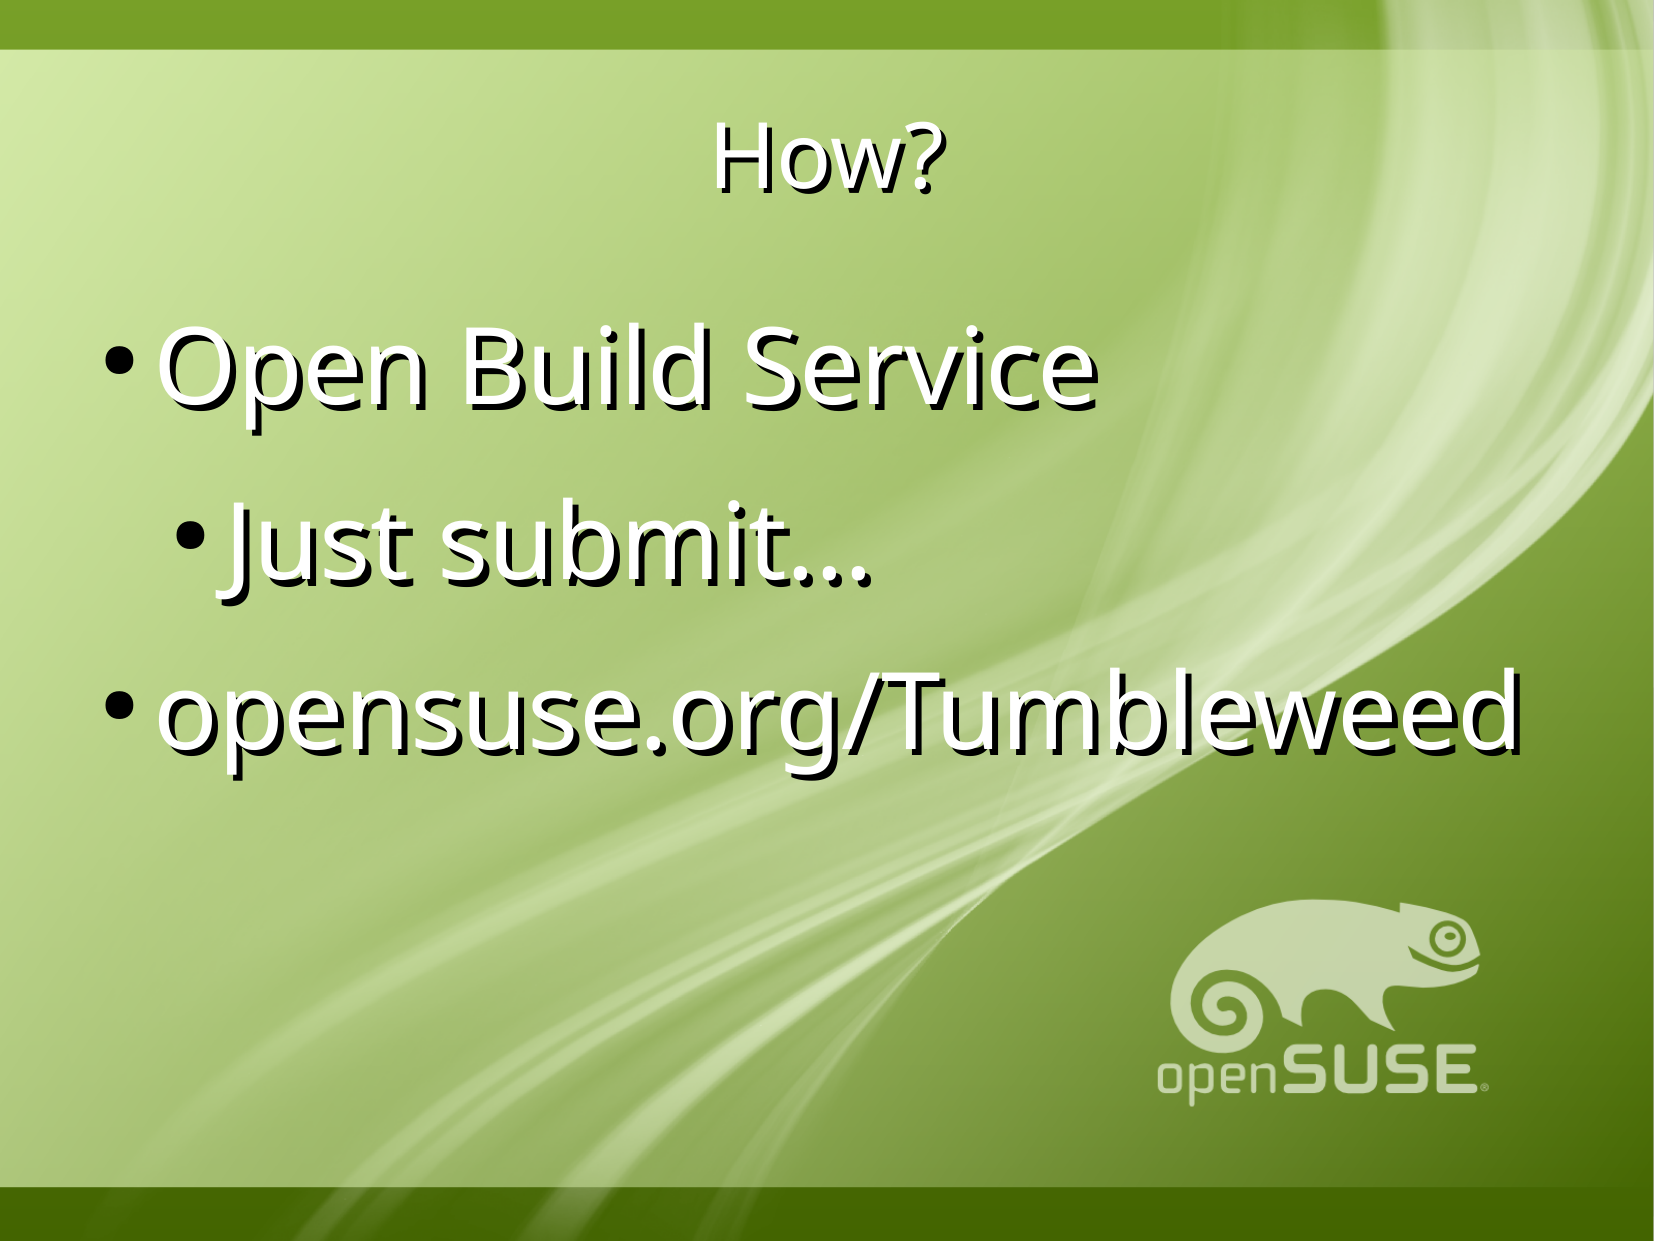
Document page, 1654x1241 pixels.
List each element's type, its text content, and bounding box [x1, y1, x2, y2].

picture [0, 0, 1654, 1241]
title How? [82, 49, 1571, 257]
list Open Build Service Just submit... opensuse.org/Tumbleweed [82, 290, 1571, 1109]
